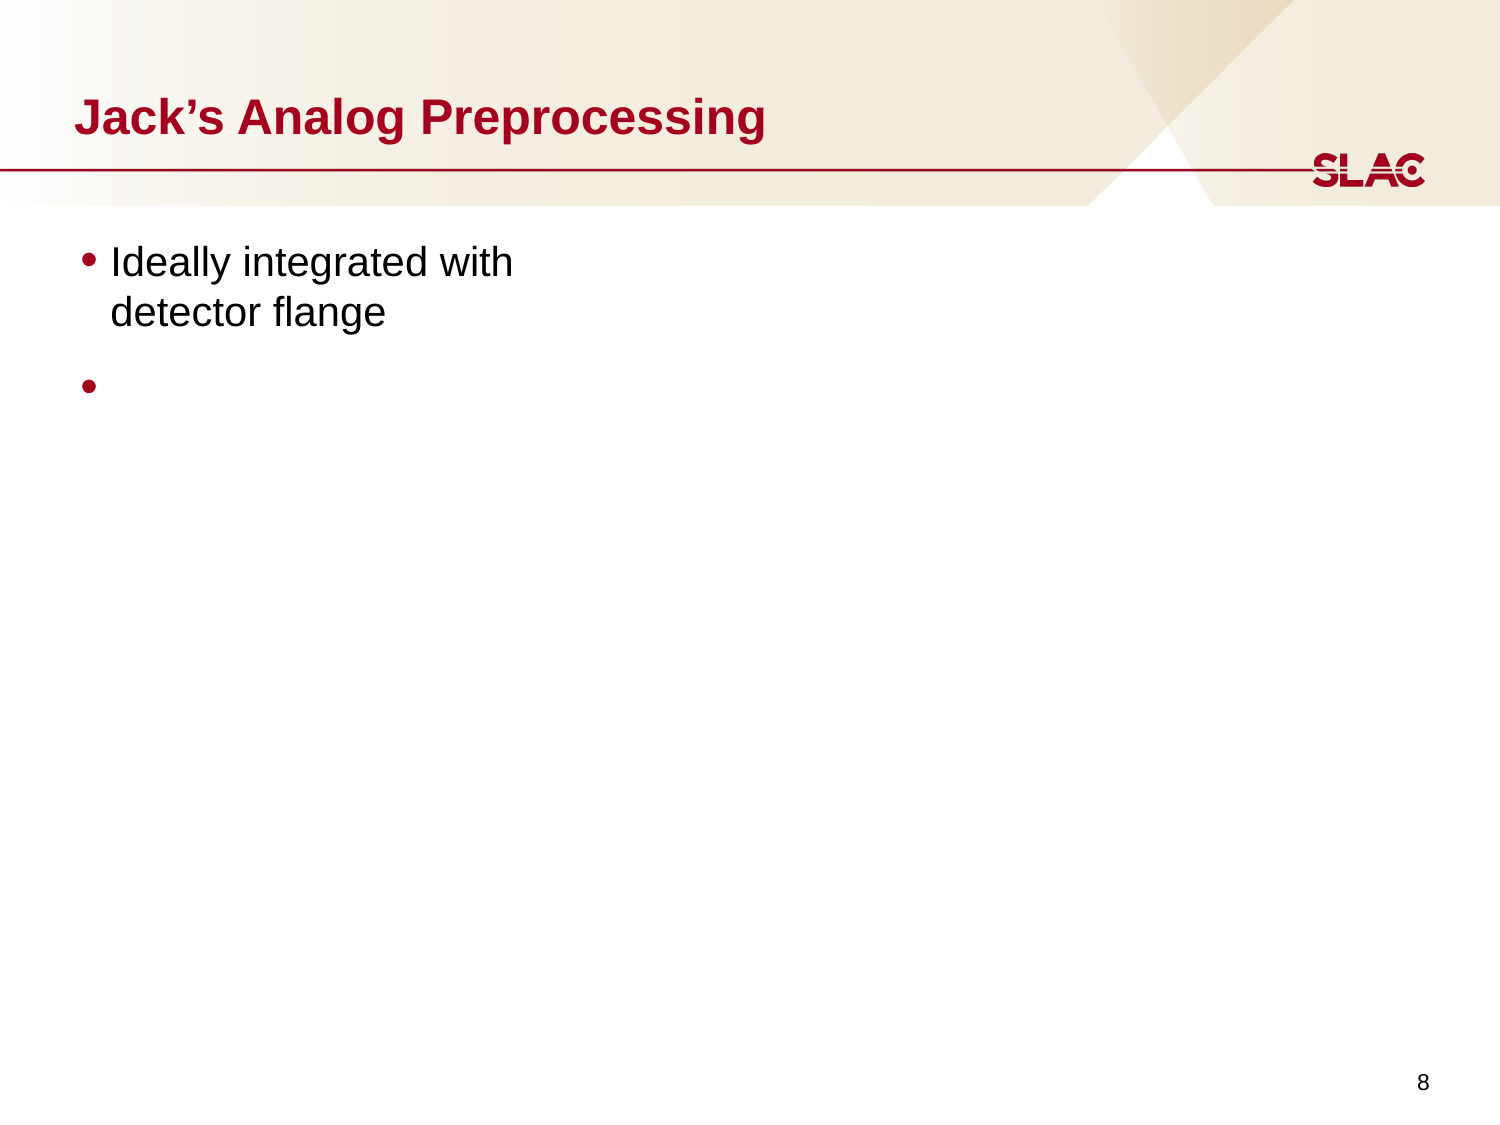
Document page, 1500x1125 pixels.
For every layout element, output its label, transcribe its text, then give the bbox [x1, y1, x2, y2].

picture [0, 0, 1500, 206]
title Jack’s Analog Preprocessing [74, 21, 1404, 145]
list Ideally integrated with detector flange [33, 234, 586, 646]
slide_number 9 [1405, 1036, 1458, 1125]
